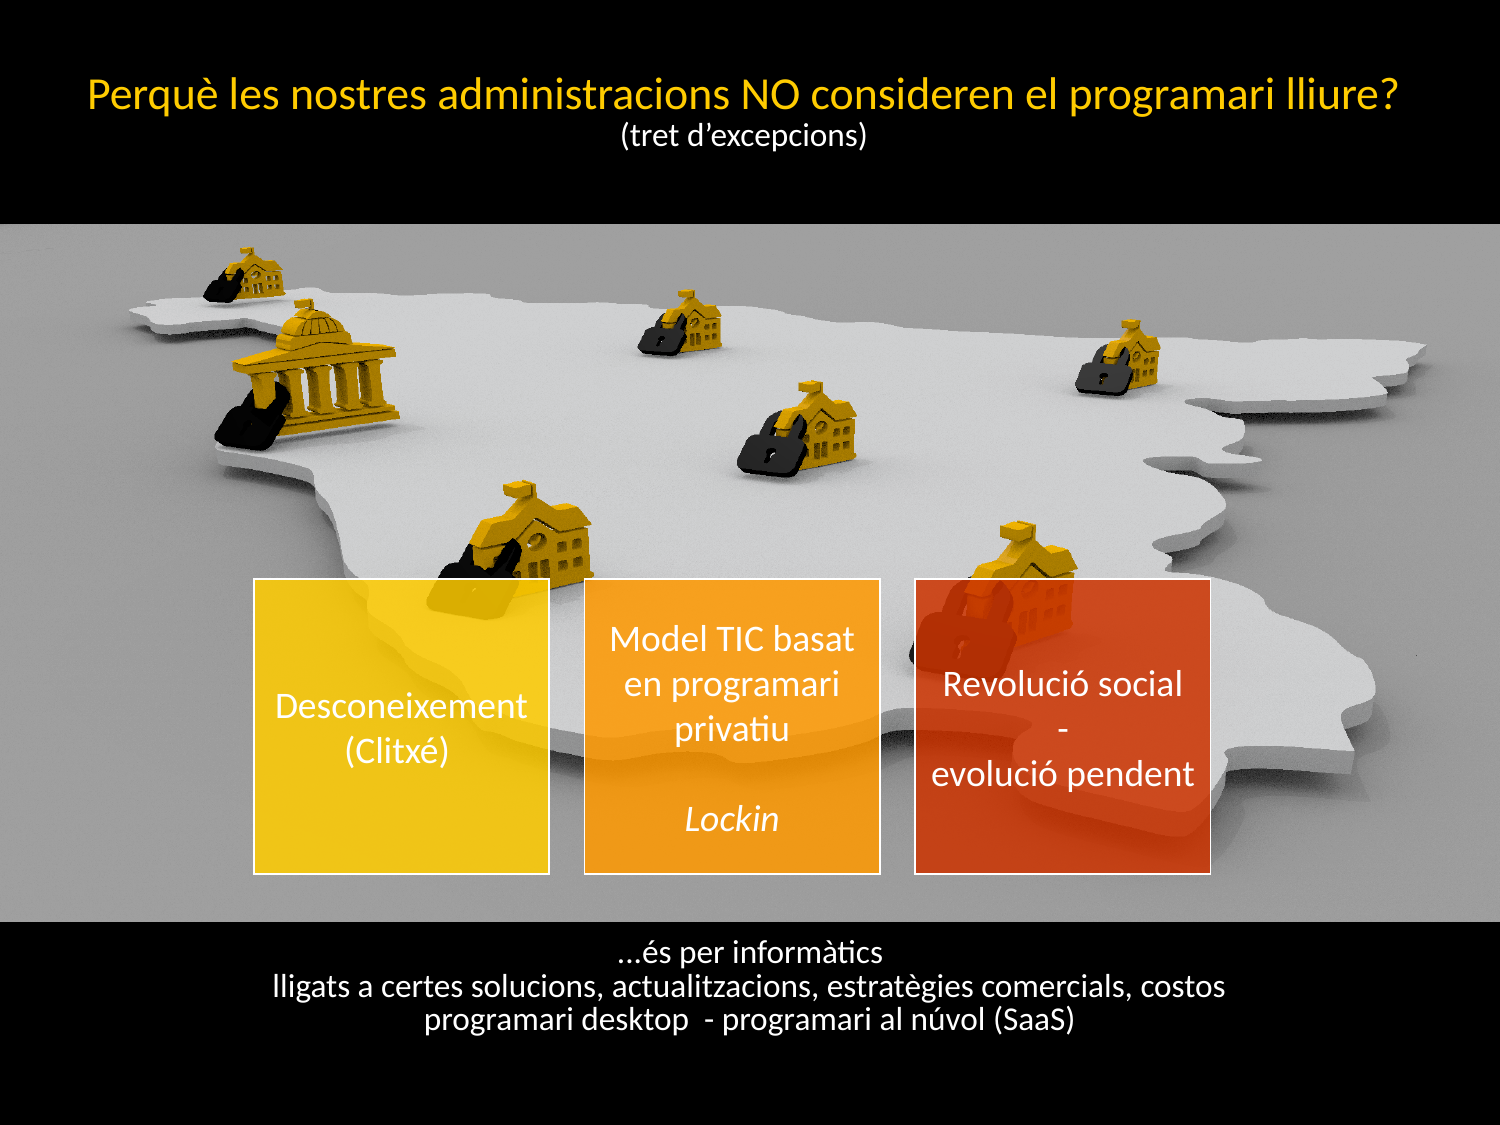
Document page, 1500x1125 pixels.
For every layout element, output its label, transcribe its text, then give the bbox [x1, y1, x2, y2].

text_box Model TIC basat en programari privatiu Lockin [584, 578, 880, 875]
picture [0, 224, 1500, 922]
text_box Perquè les nostres administracions NO consideren el programari lliure? (tret d’excepcions) [0, 67, 1489, 207]
text_box Desconeixement (Clitxé) [253, 578, 550, 875]
text_box ...és per informàtics lligats a certes solucions, actualitzacions, estratègies comercials, costos programari desktop - programari al núvol (SaaS) [0, 931, 1500, 1069]
text_box Revolució social - evolució pendent [915, 578, 1211, 875]
